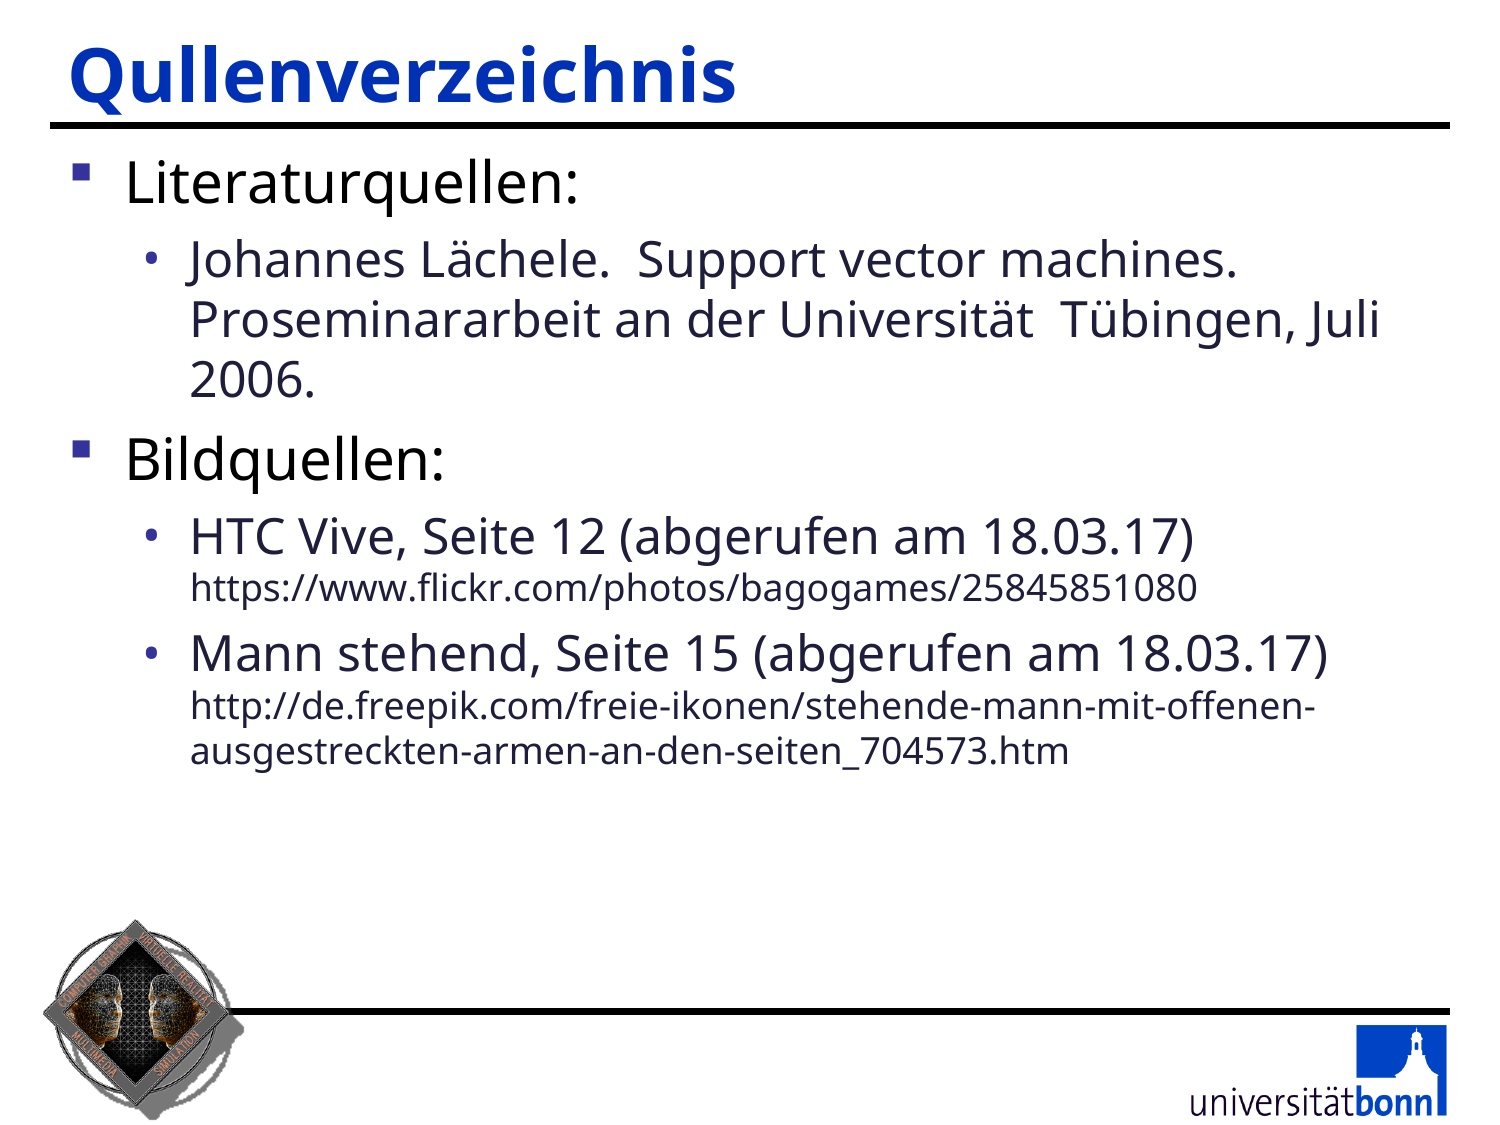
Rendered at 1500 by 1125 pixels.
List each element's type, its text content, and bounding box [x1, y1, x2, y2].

picture [1189, 1023, 1448, 1117]
picture [41, 917, 229, 1106]
title Qullenverzeichnis [53, 18, 1447, 126]
list Literaturquellen: Johannes Lächele. Support vector machines. Proseminararbeit an der Universität Tübingen, Juli 2006. Bildquellen: HTC Vive, Seite 12 (abgerufen am 18.03.17) https://www.flickr.com/photos/bagogames/25845851080 Mann stehend, Seite 15 (abgerufen am 18.03.17) http://de.freepik.com/freie-ikonen/stehende-mann-mit-offenen-ausgestreckten-armen-an-den-seiten_704573.htm [53, 137, 1447, 1012]
